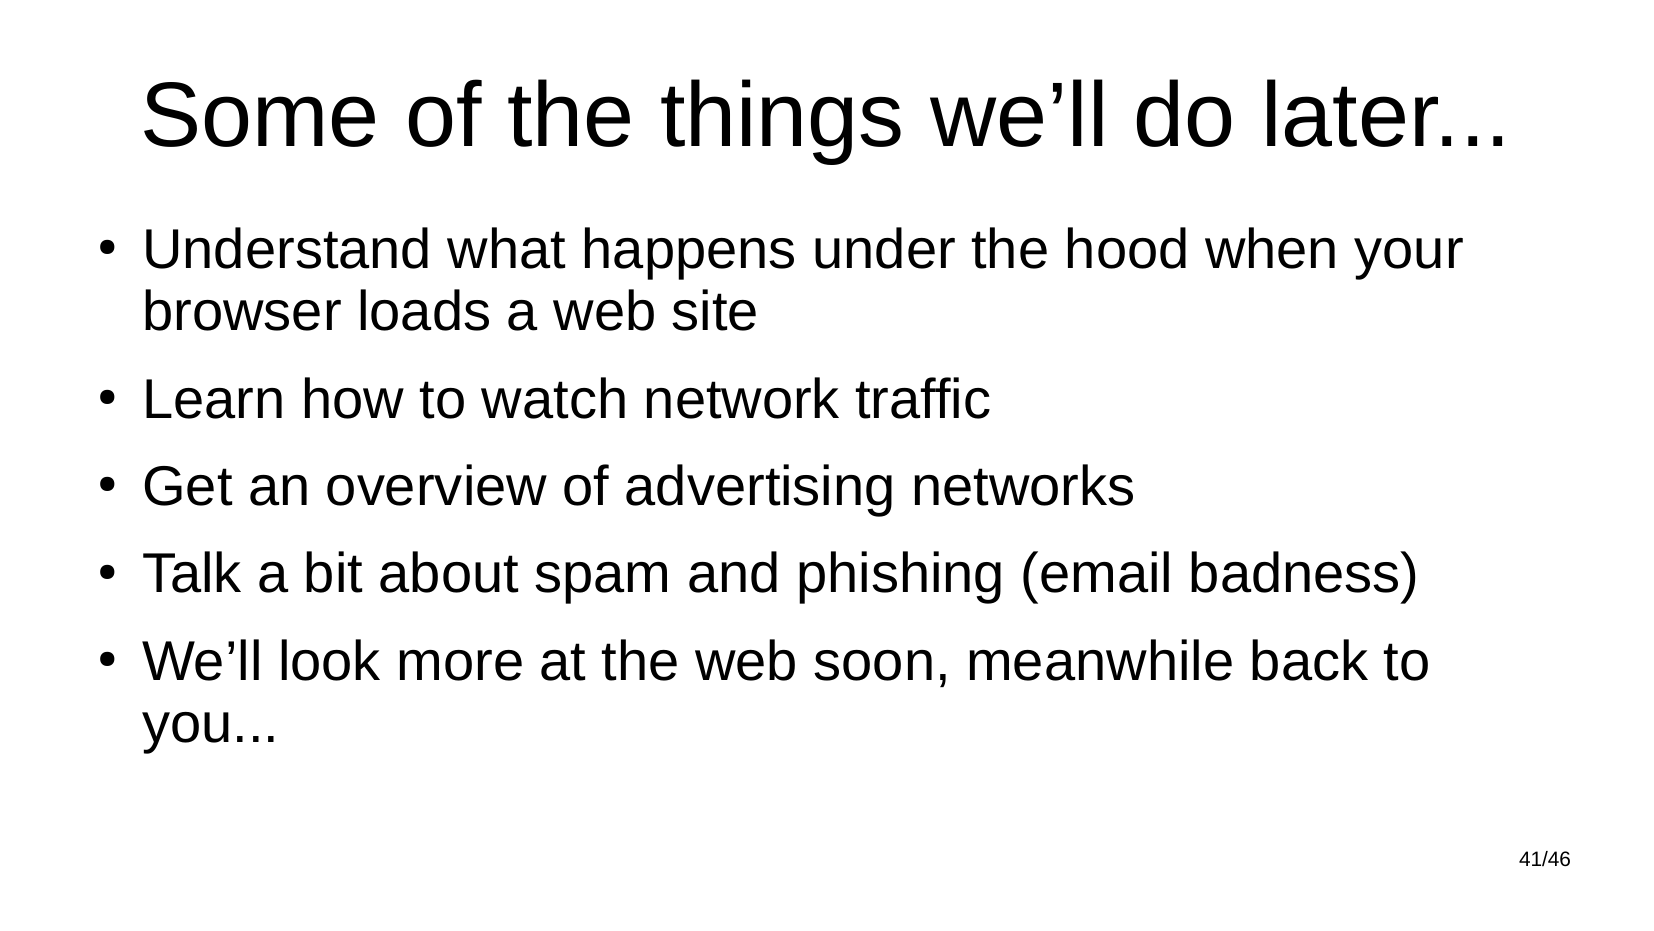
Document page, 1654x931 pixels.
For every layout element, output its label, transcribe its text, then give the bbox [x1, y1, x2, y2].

title Some of the things we’ll do later... [82, 37, 1571, 193]
list Understand what happens under the hood when your browser loads a web site Learn how to watch network traffic Get an overview of advertising networks Talk a bit about spam and phishing (email badness) We’ll look more at the web soon, meanwhile back to you... [82, 217, 1571, 758]
